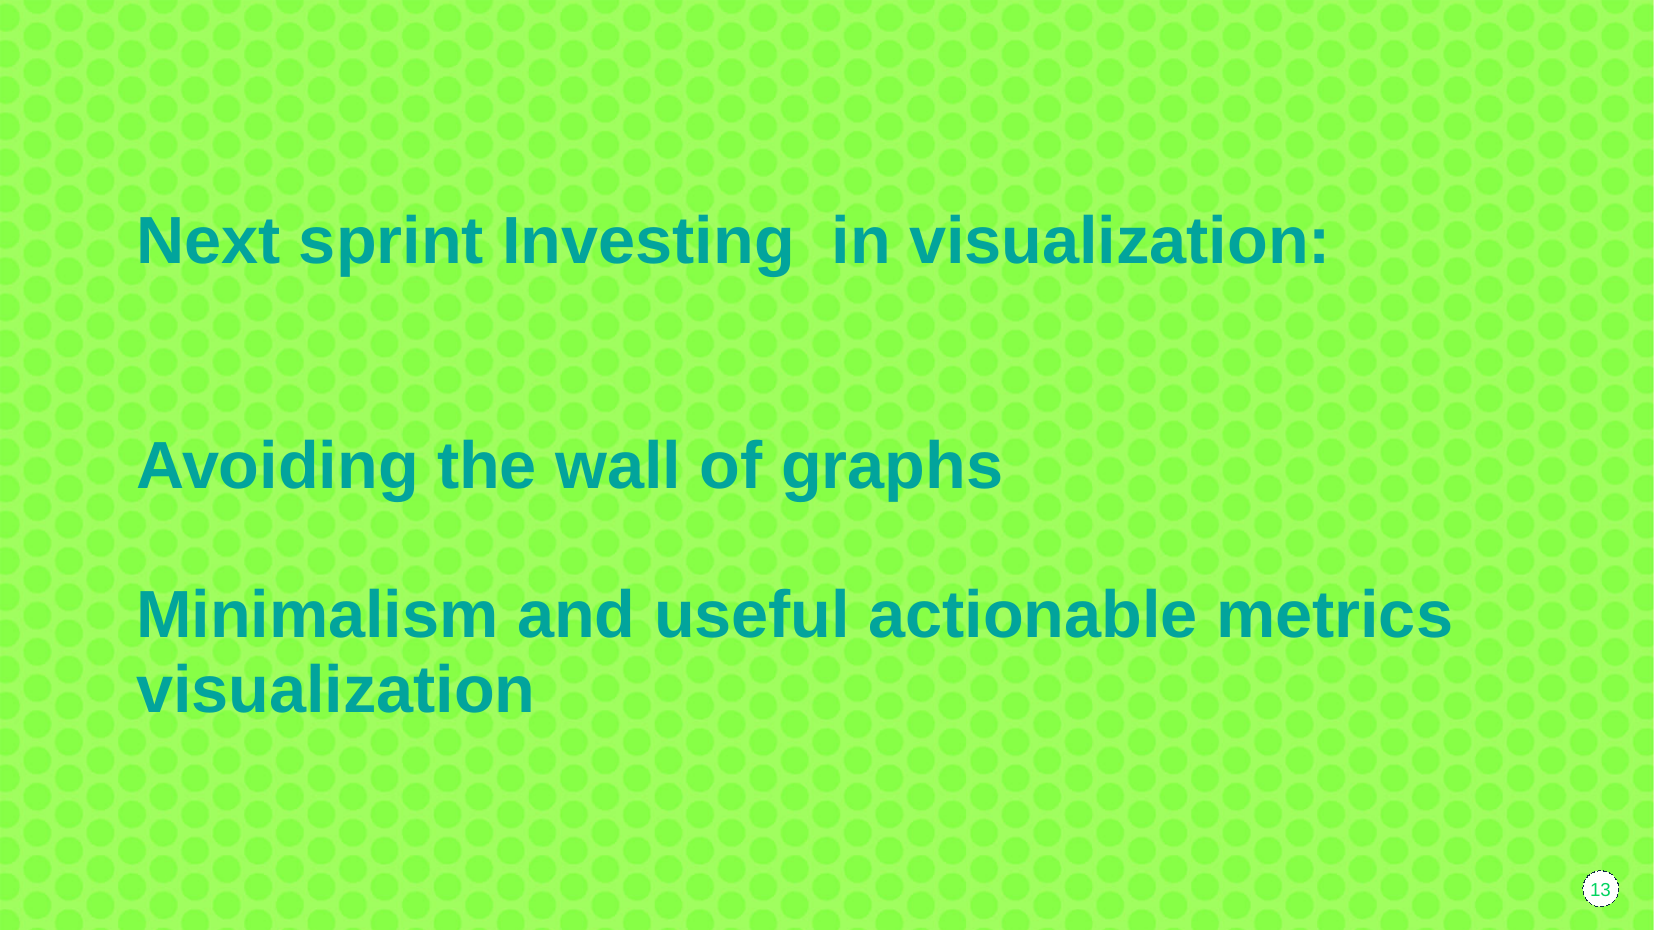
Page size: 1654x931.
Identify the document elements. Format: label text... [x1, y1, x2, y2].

title Next sprint Investing in visualization: Avoiding the wall of graphs Minimalism and useful actionable metrics visualization [121, 195, 1531, 735]
picture [0, 0, 1654, 930]
